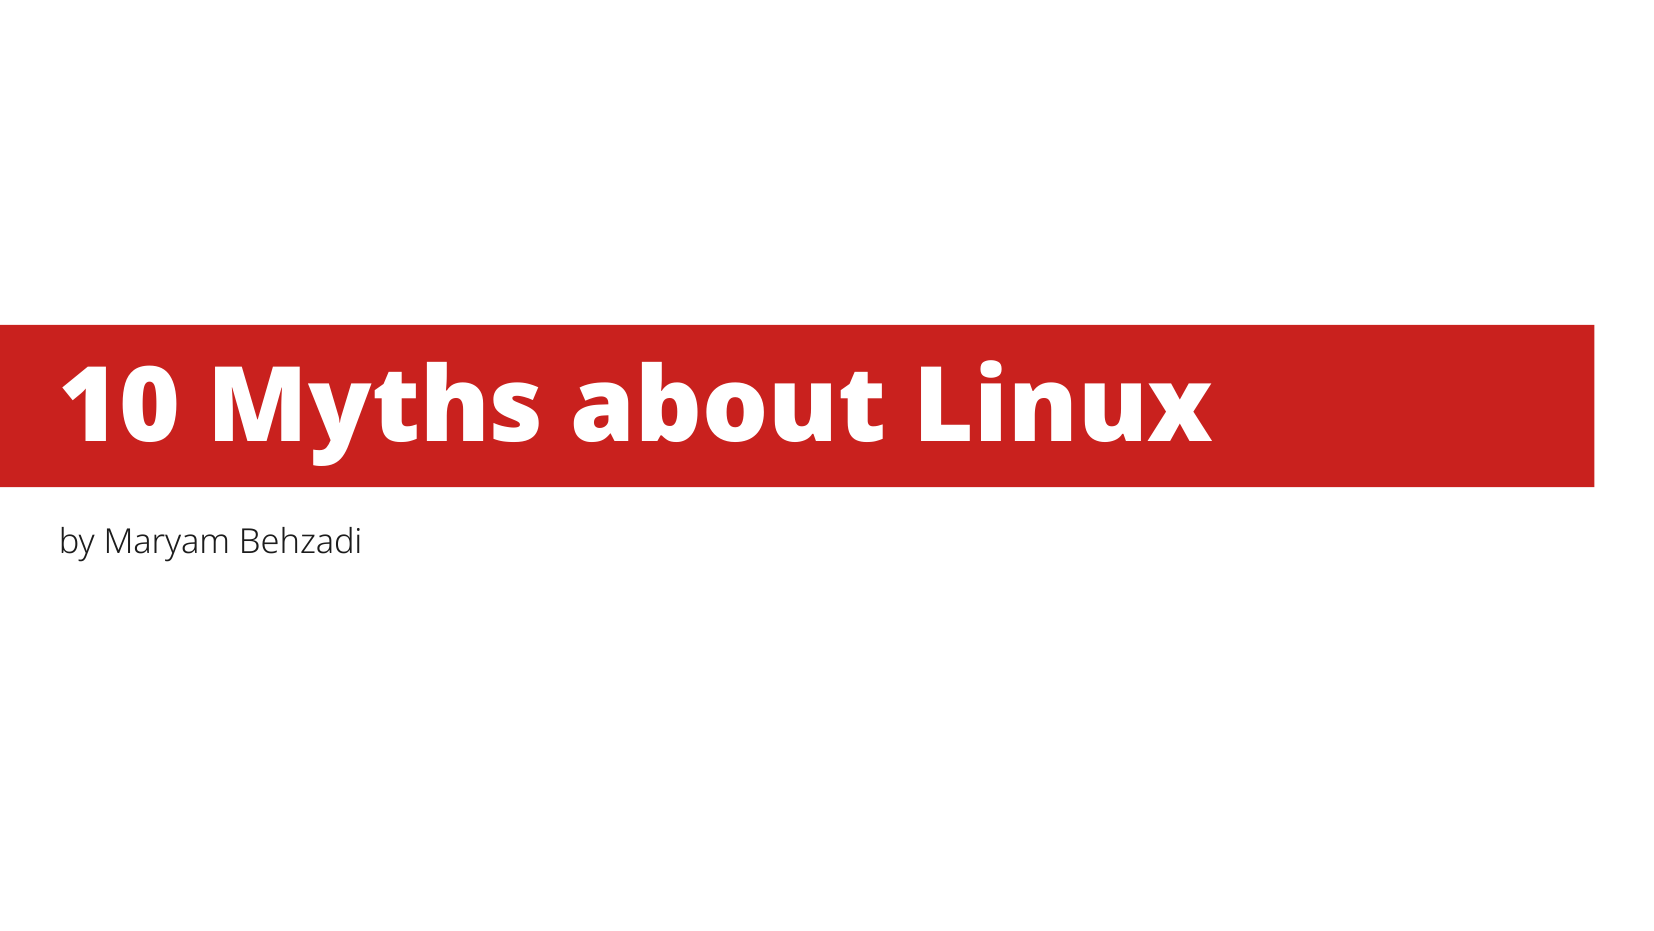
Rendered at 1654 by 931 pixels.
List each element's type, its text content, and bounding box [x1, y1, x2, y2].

subtitle by Maryam Behzadi [59, 516, 1536, 827]
title 10 Myths about Linux [59, 354, 1565, 473]
